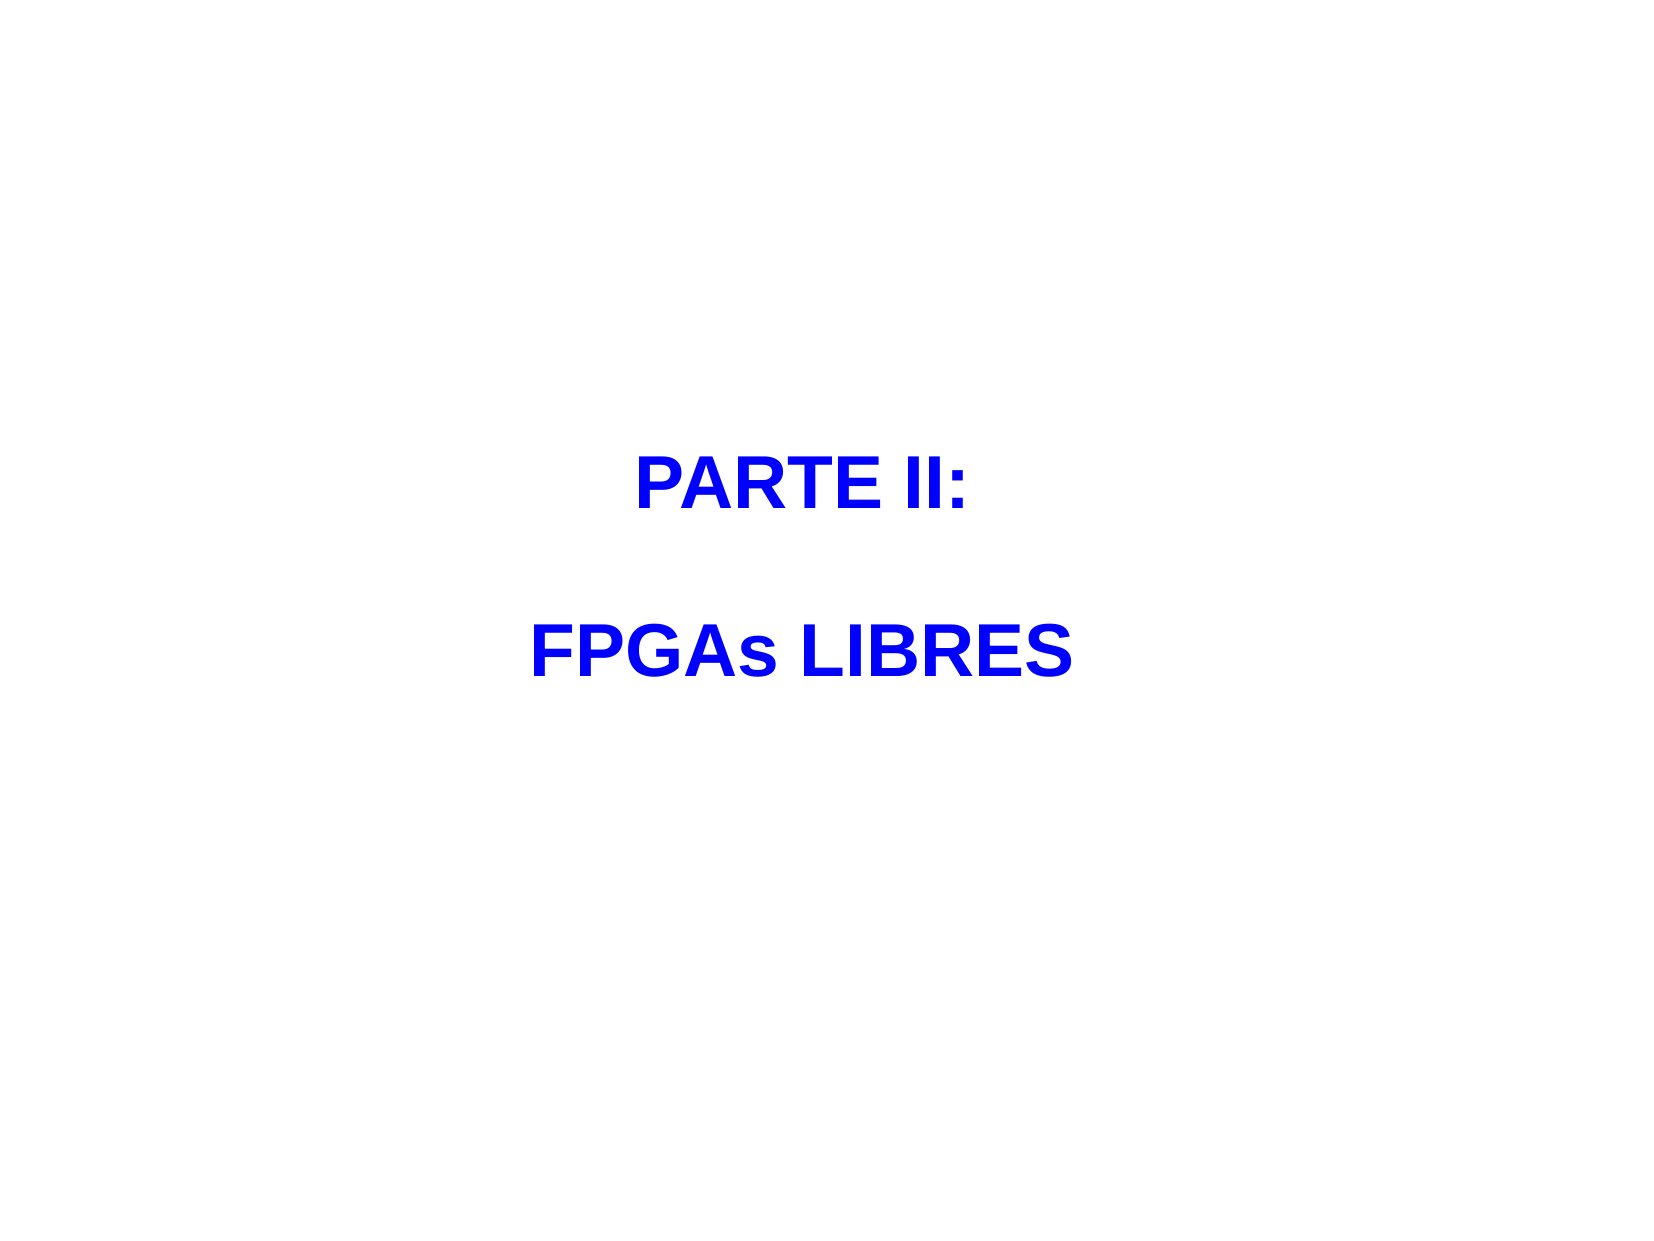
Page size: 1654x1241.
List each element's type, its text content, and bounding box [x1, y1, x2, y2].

text_box PARTE II: FPGAs LIBRES [75, 433, 1531, 701]
